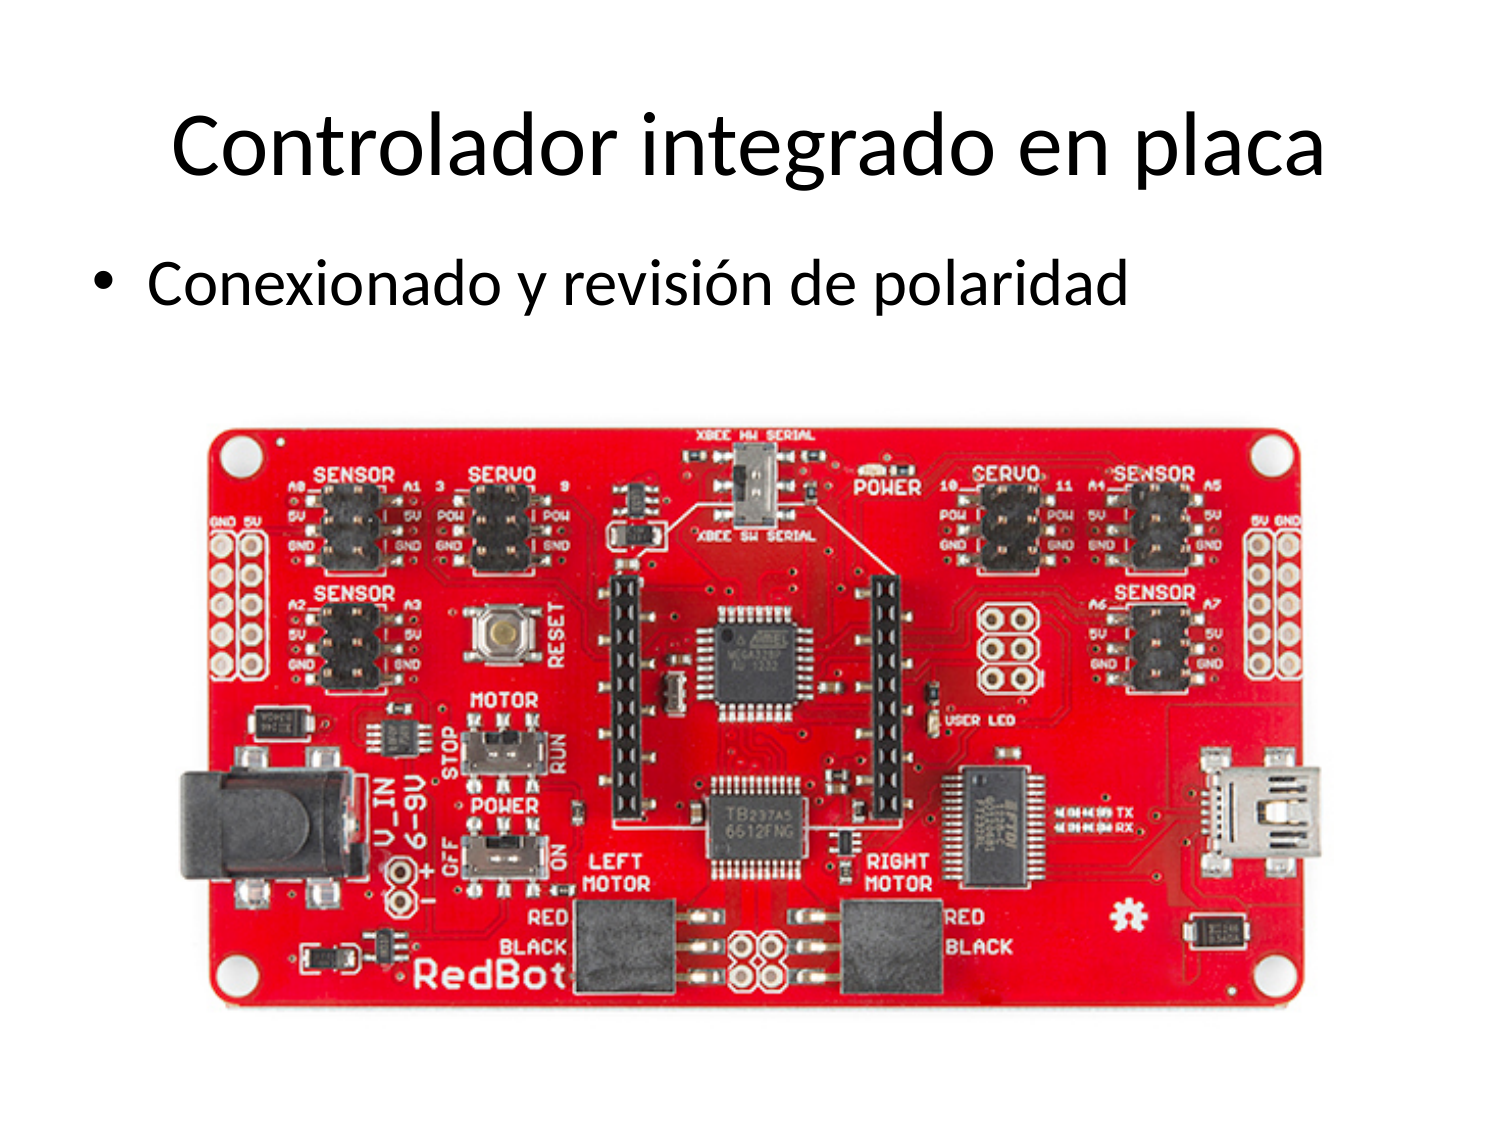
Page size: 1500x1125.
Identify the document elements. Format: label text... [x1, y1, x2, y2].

picture [175, 408, 1334, 1029]
list Conexionado y revisión de polaridad [76, 231, 1427, 975]
title Controlador integrado en placa [75, 45, 1425, 233]
